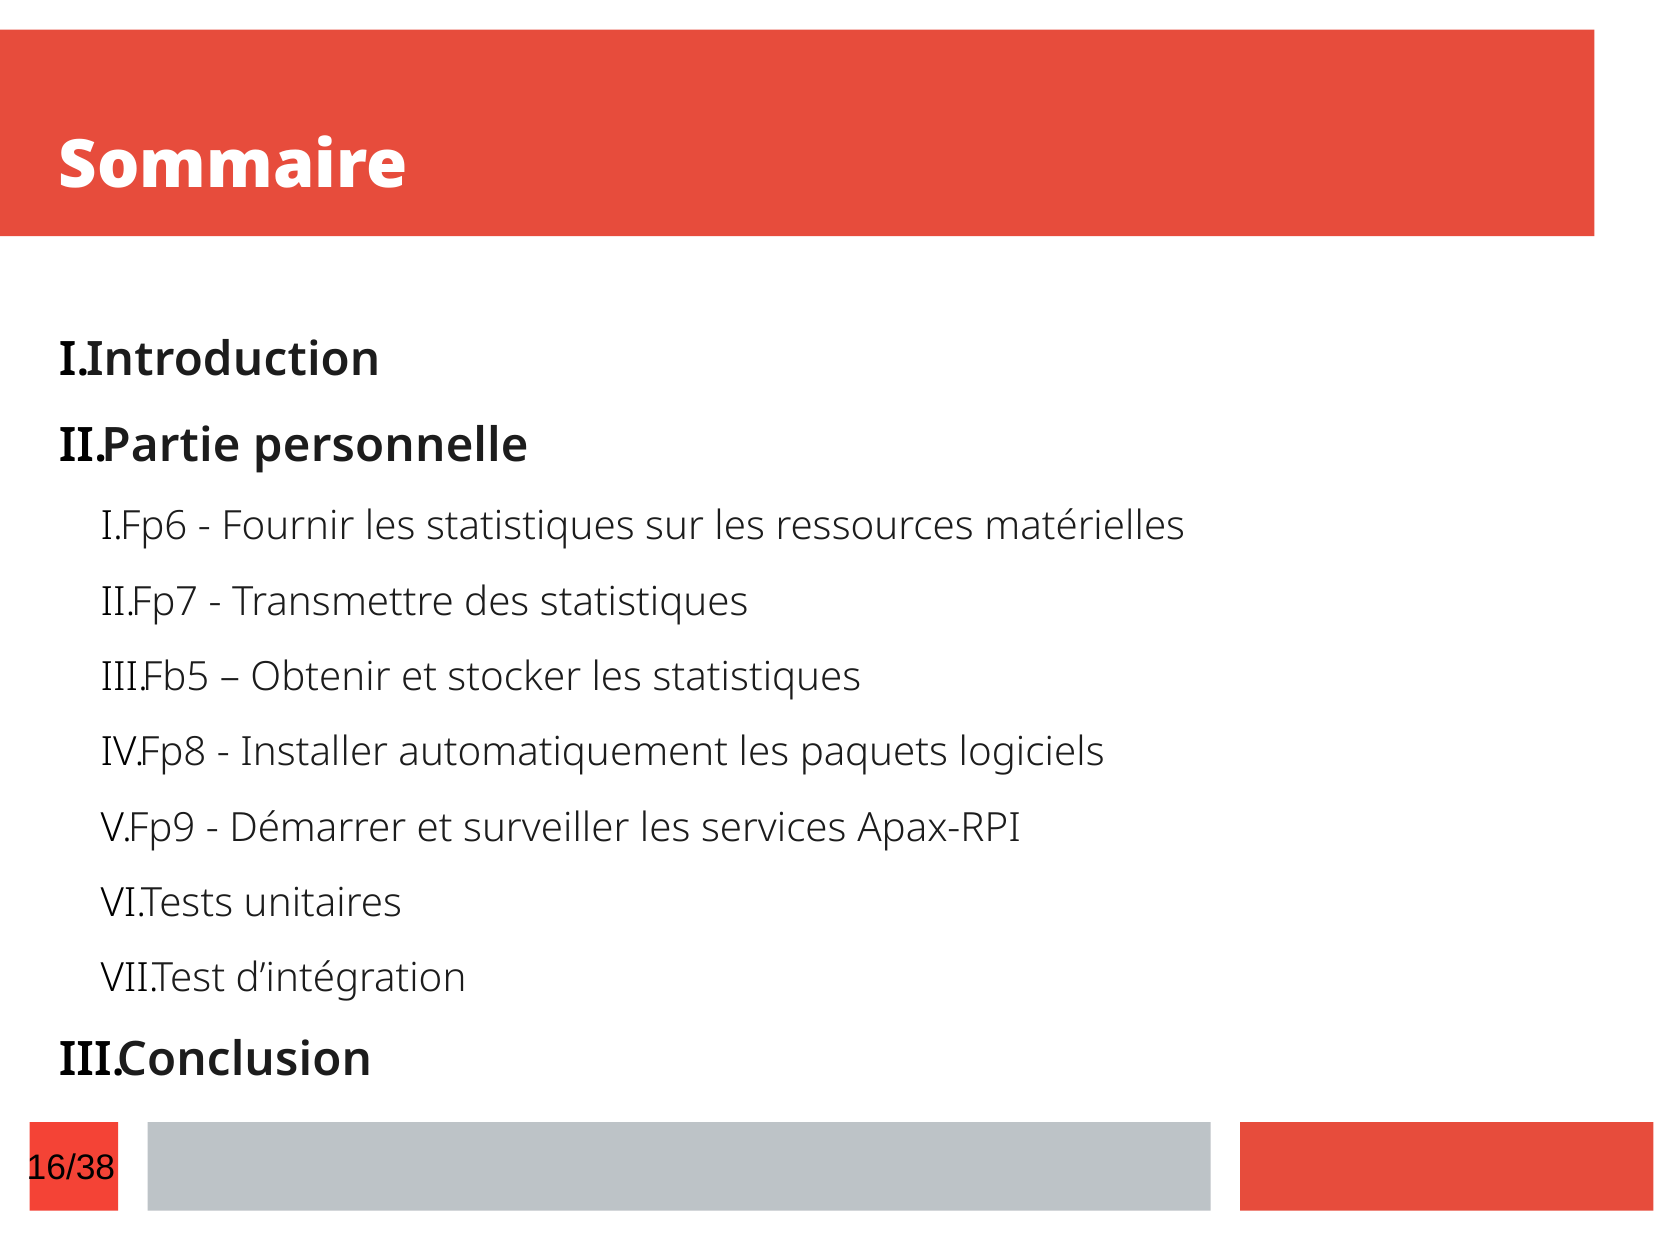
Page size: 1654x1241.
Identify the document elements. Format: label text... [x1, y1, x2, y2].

list Introduction Partie personnelle Fp6 - Fournir les statistiques sur les ressources matérielles Fp7 - Transmettre des statistiques Fb5 – Obtenir et stocker les statistiques Fp8 - Installer automatiquement les paquets logiciels Fp9 - Démarrer et surveiller les services Apax-RPI Tests unitaires Test d’intégration Conclusion [59, 324, 1565, 1093]
text_box <numéro>/38 [11, 1139, 659, 1241]
title Sommaire [59, 59, 1595, 207]
